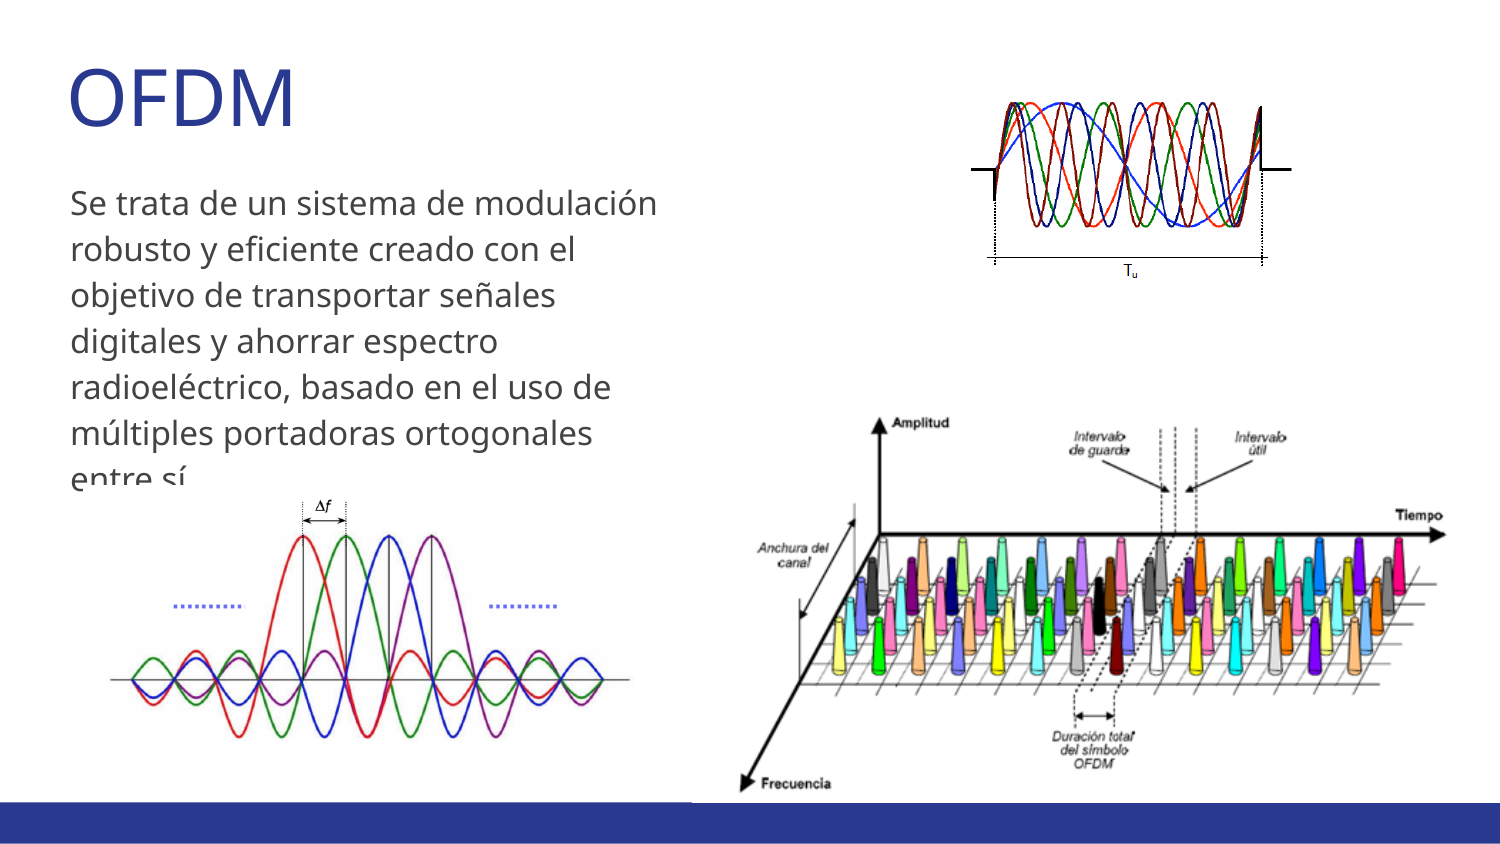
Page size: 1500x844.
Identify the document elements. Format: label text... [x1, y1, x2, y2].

title OFDM [51, 32, 1449, 133]
picture [957, 86, 1302, 283]
picture [692, 403, 1500, 803]
list Se trata de un sistema de modulación robusto y eficiente creado con el objetivo de transportar señales digitales y ahorrar espectro radioeléctrico, basado en el uso de múltiples portadoras ortogonales entre sí. [55, 161, 683, 432]
picture [83, 485, 655, 756]
